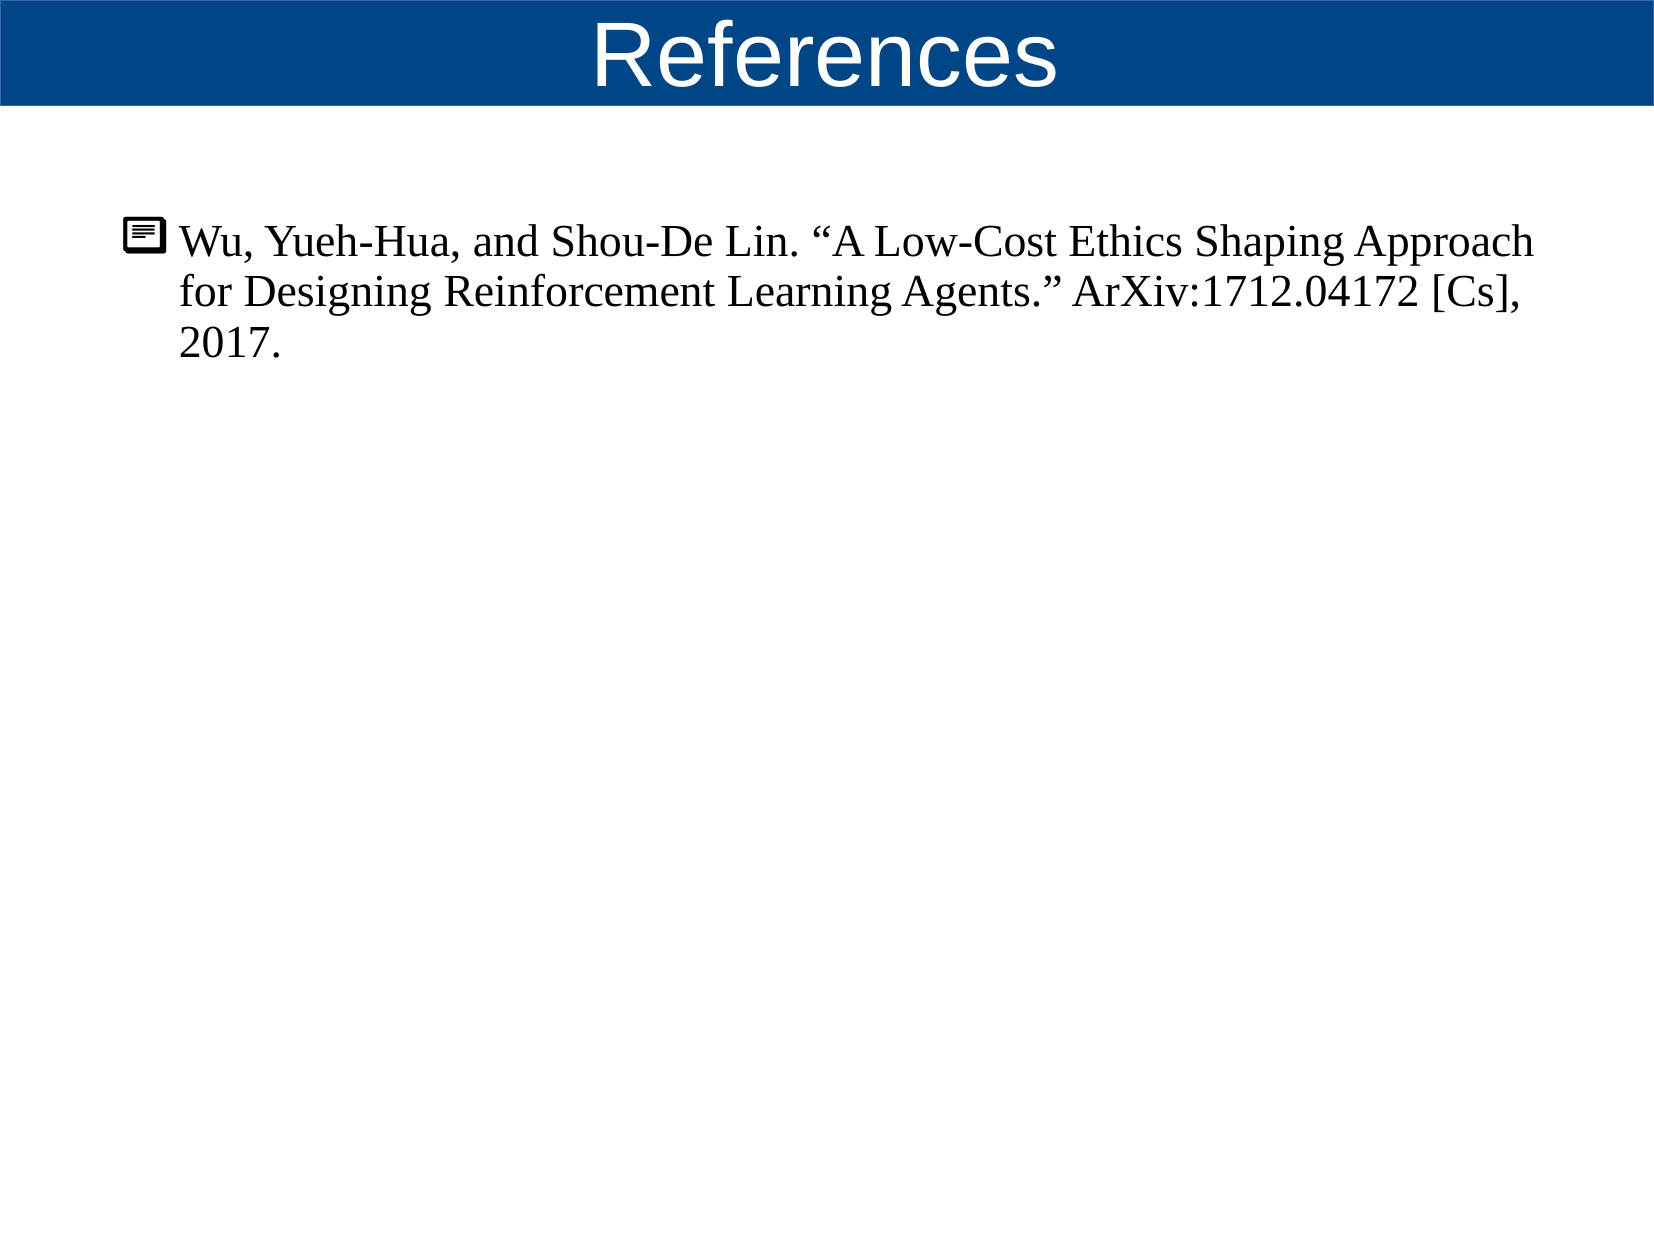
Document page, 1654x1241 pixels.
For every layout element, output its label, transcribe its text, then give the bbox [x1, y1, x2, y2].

title References [0, 3, 1651, 107]
text_box Wu, Yueh-Hua, and Shou-De Lin. “A Low-Cost Ethics Shaping Approach for Designing Reinforcement Learning Agents.” ArXiv:1712.04172 [Cs], 2017. [101, 207, 1613, 1201]
